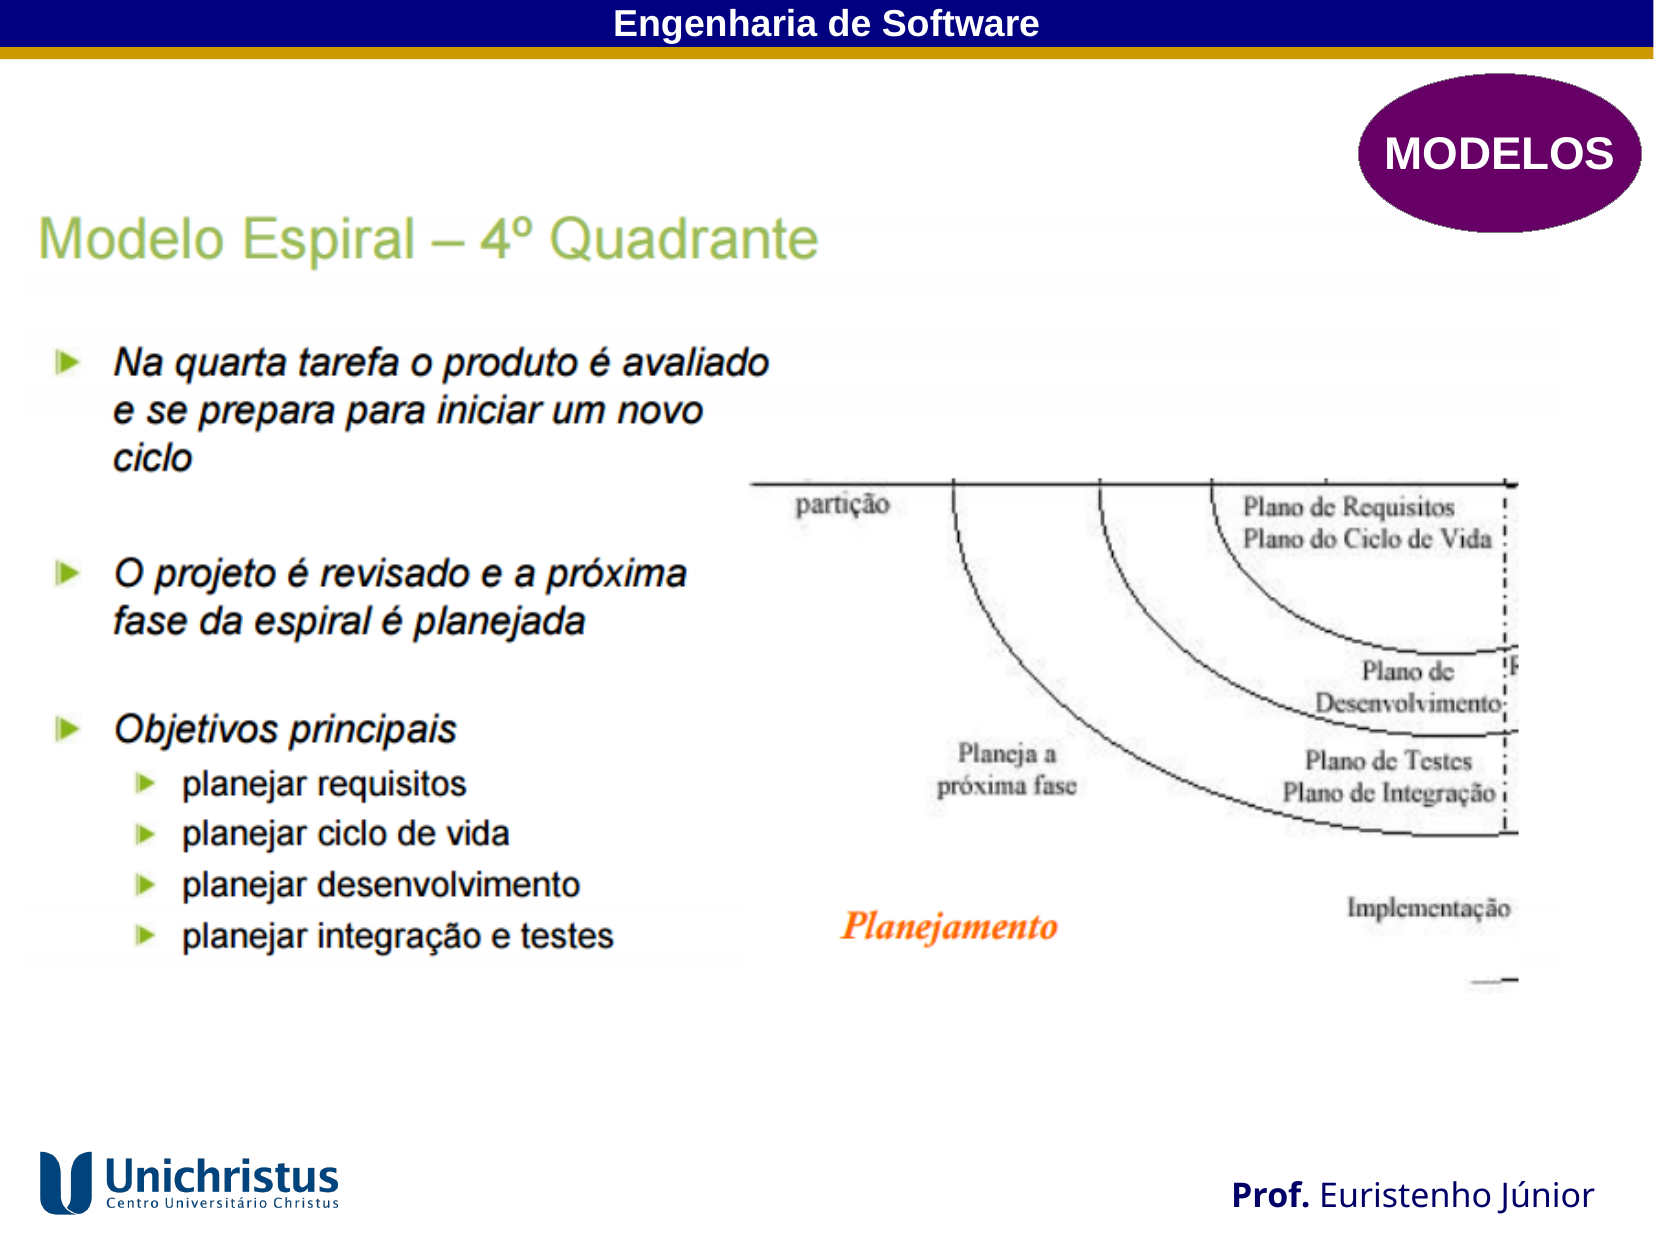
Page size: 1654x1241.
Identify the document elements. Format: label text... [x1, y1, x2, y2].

picture [23, 200, 1563, 1016]
text_box Engenharia de Software [0, 0, 1654, 47]
text_box Prof. Euristenho Júnior [1216, 1163, 1654, 1224]
text_box MODELOS [1358, 73, 1642, 233]
text_box [0, 47, 1654, 60]
picture [35, 1148, 343, 1217]
